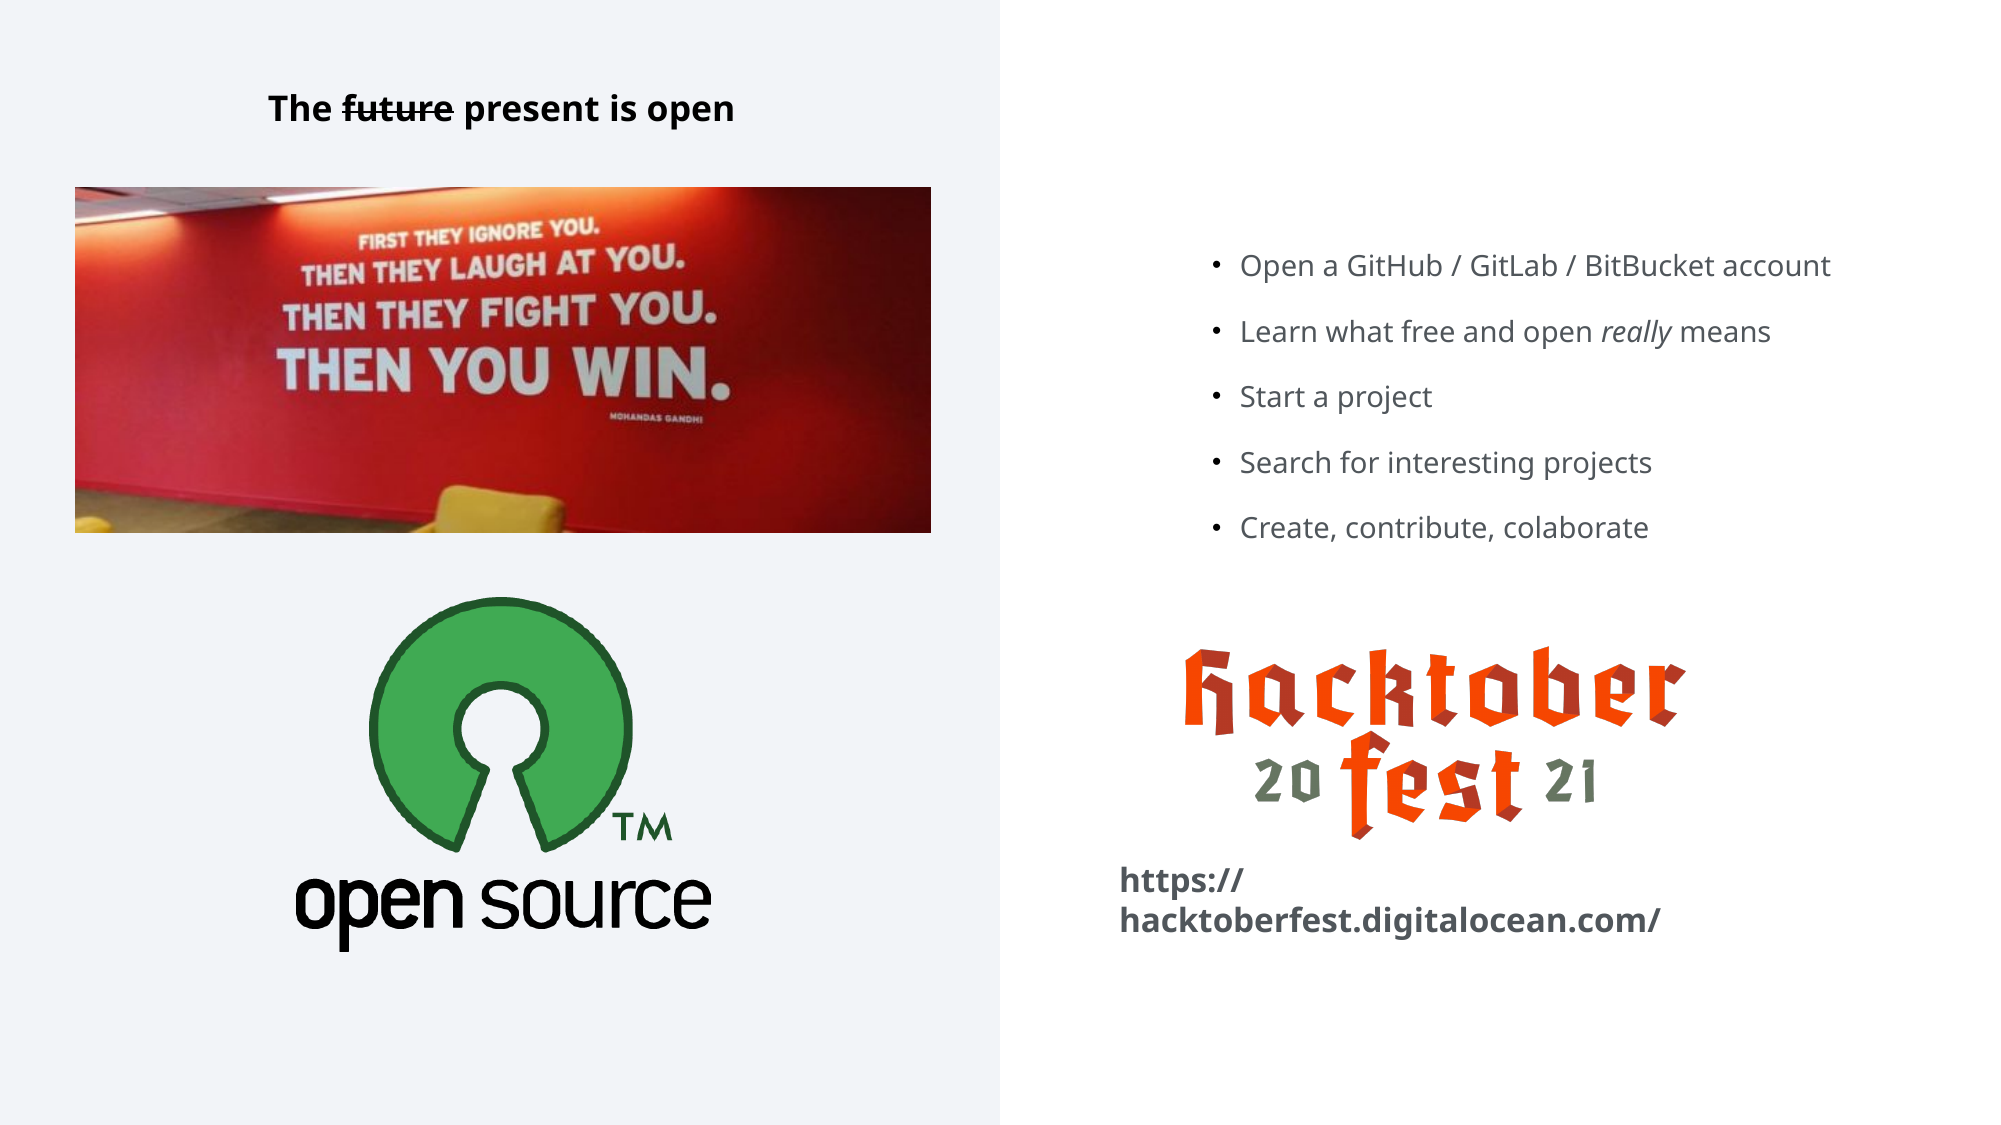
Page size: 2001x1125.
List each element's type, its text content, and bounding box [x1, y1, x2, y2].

text_box The future present is open [253, 78, 753, 164]
picture [271, 574, 735, 976]
picture [75, 187, 931, 533]
picture [1185, 646, 1686, 841]
text_box Open a GitHub / GitLab / BitBucket account Learn what free and open really means Start a project Search for interesting projects Create, contribute, colaborate [1197, 239, 2000, 318]
text_box https://hacktoberfest.digitalocean.com/ [1076, 852, 1767, 913]
